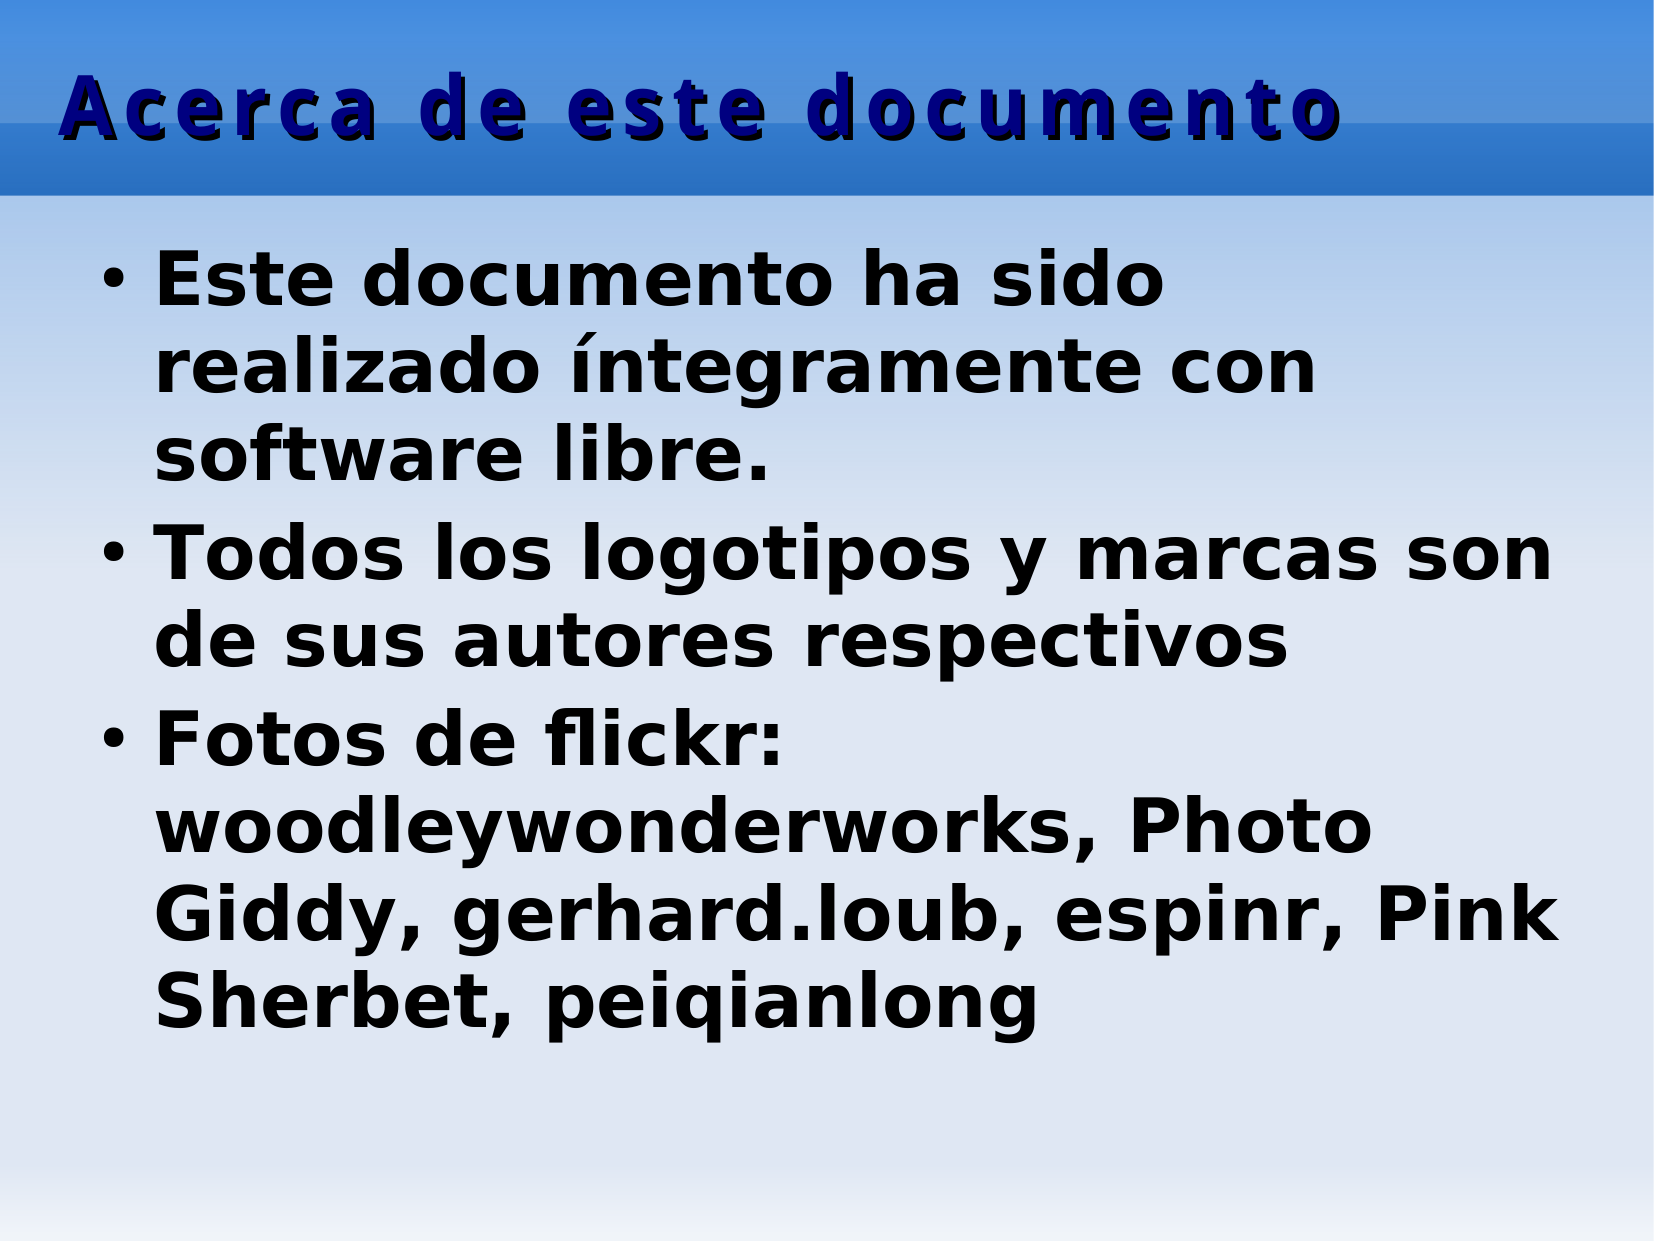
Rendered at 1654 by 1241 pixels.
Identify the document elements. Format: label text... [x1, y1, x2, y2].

list Este documento ha sido realizado íntegramente con software libre. Todos los logotipos y marcas son de sus autores respectivos Fotos de flickr: woodleywonderworks, Photo Giddy, gerhard.loub, espinr, Pink Sherbet, peiqianlong [82, 236, 1565, 1109]
title Acerca de este documento [59, 29, 1654, 178]
picture [0, 0, 1654, 1241]
